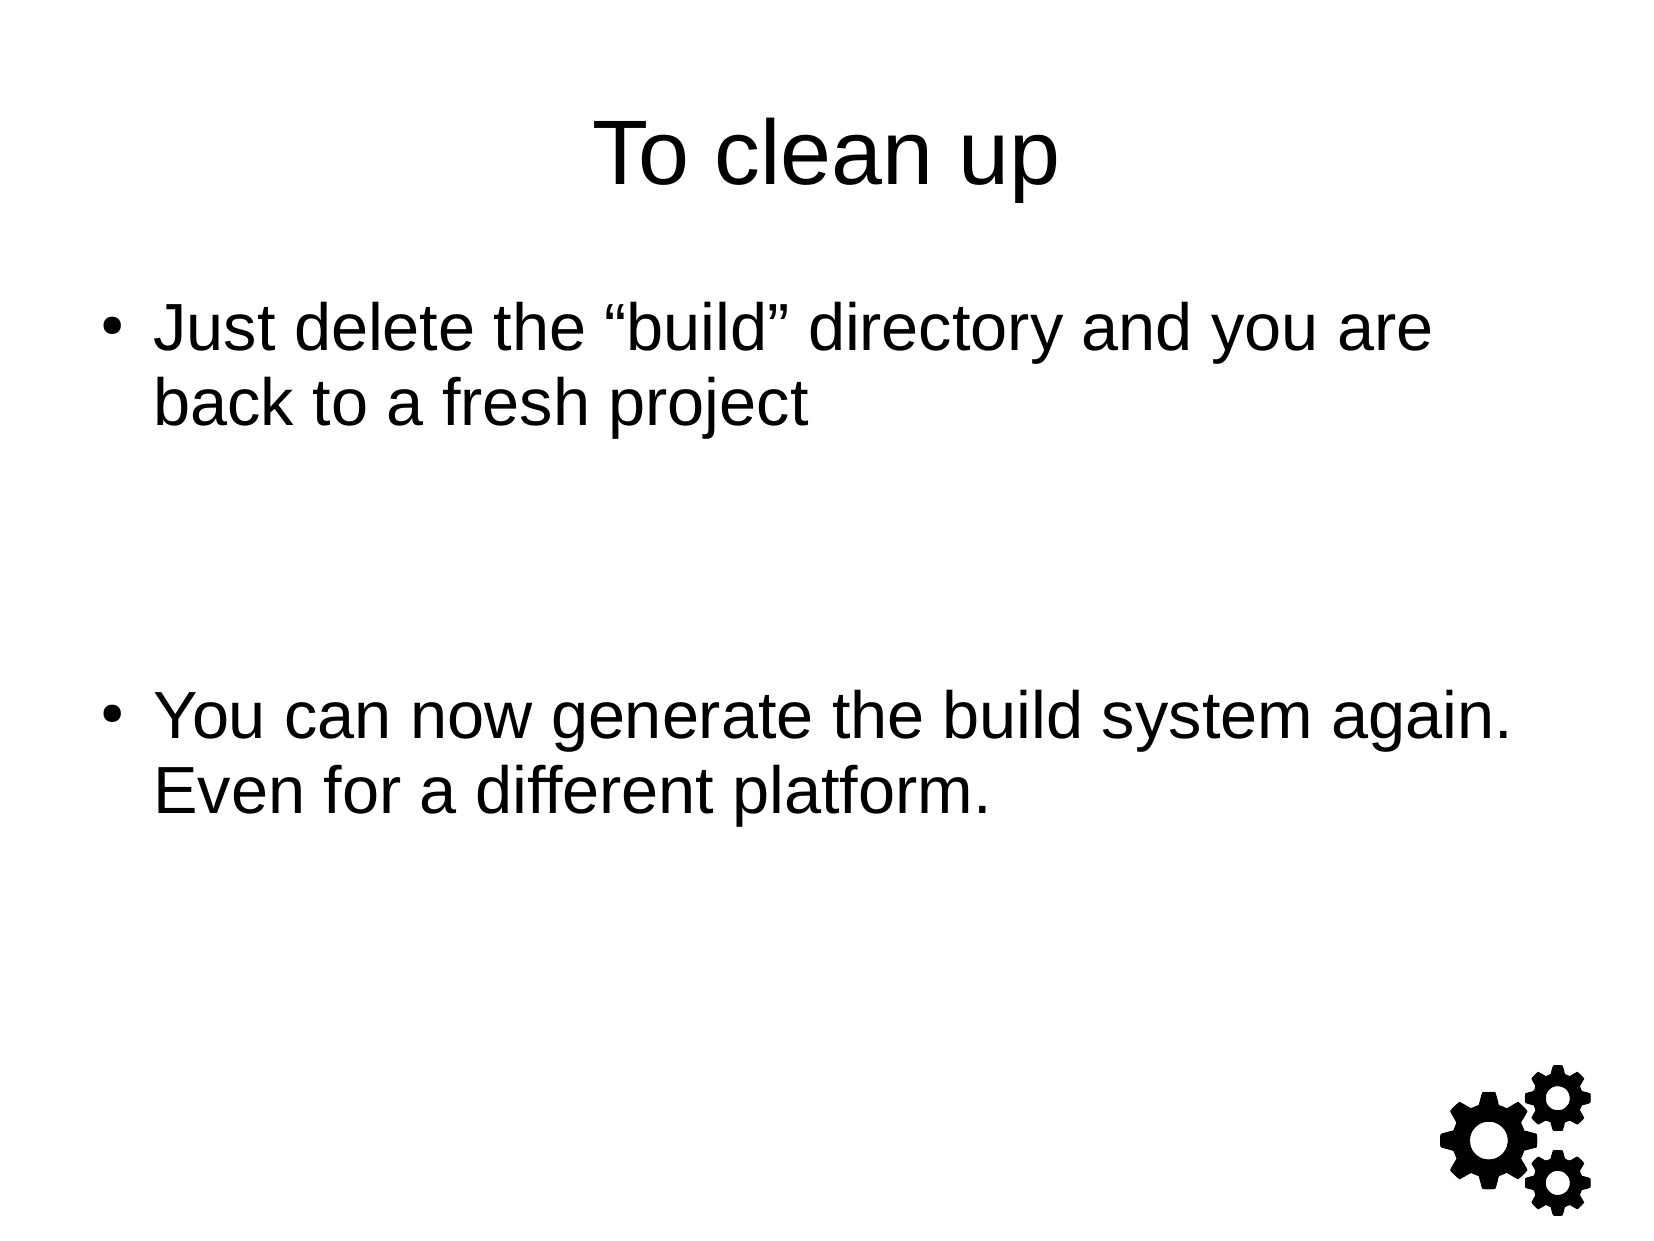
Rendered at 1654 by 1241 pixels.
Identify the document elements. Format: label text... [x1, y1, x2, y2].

list Just delete the “build” directory and you are back to a fresh project You can now generate the build system again. Even for a different platform. [82, 290, 1571, 1010]
title To clean up [82, 49, 1571, 257]
picture [1440, 1065, 1591, 1216]
